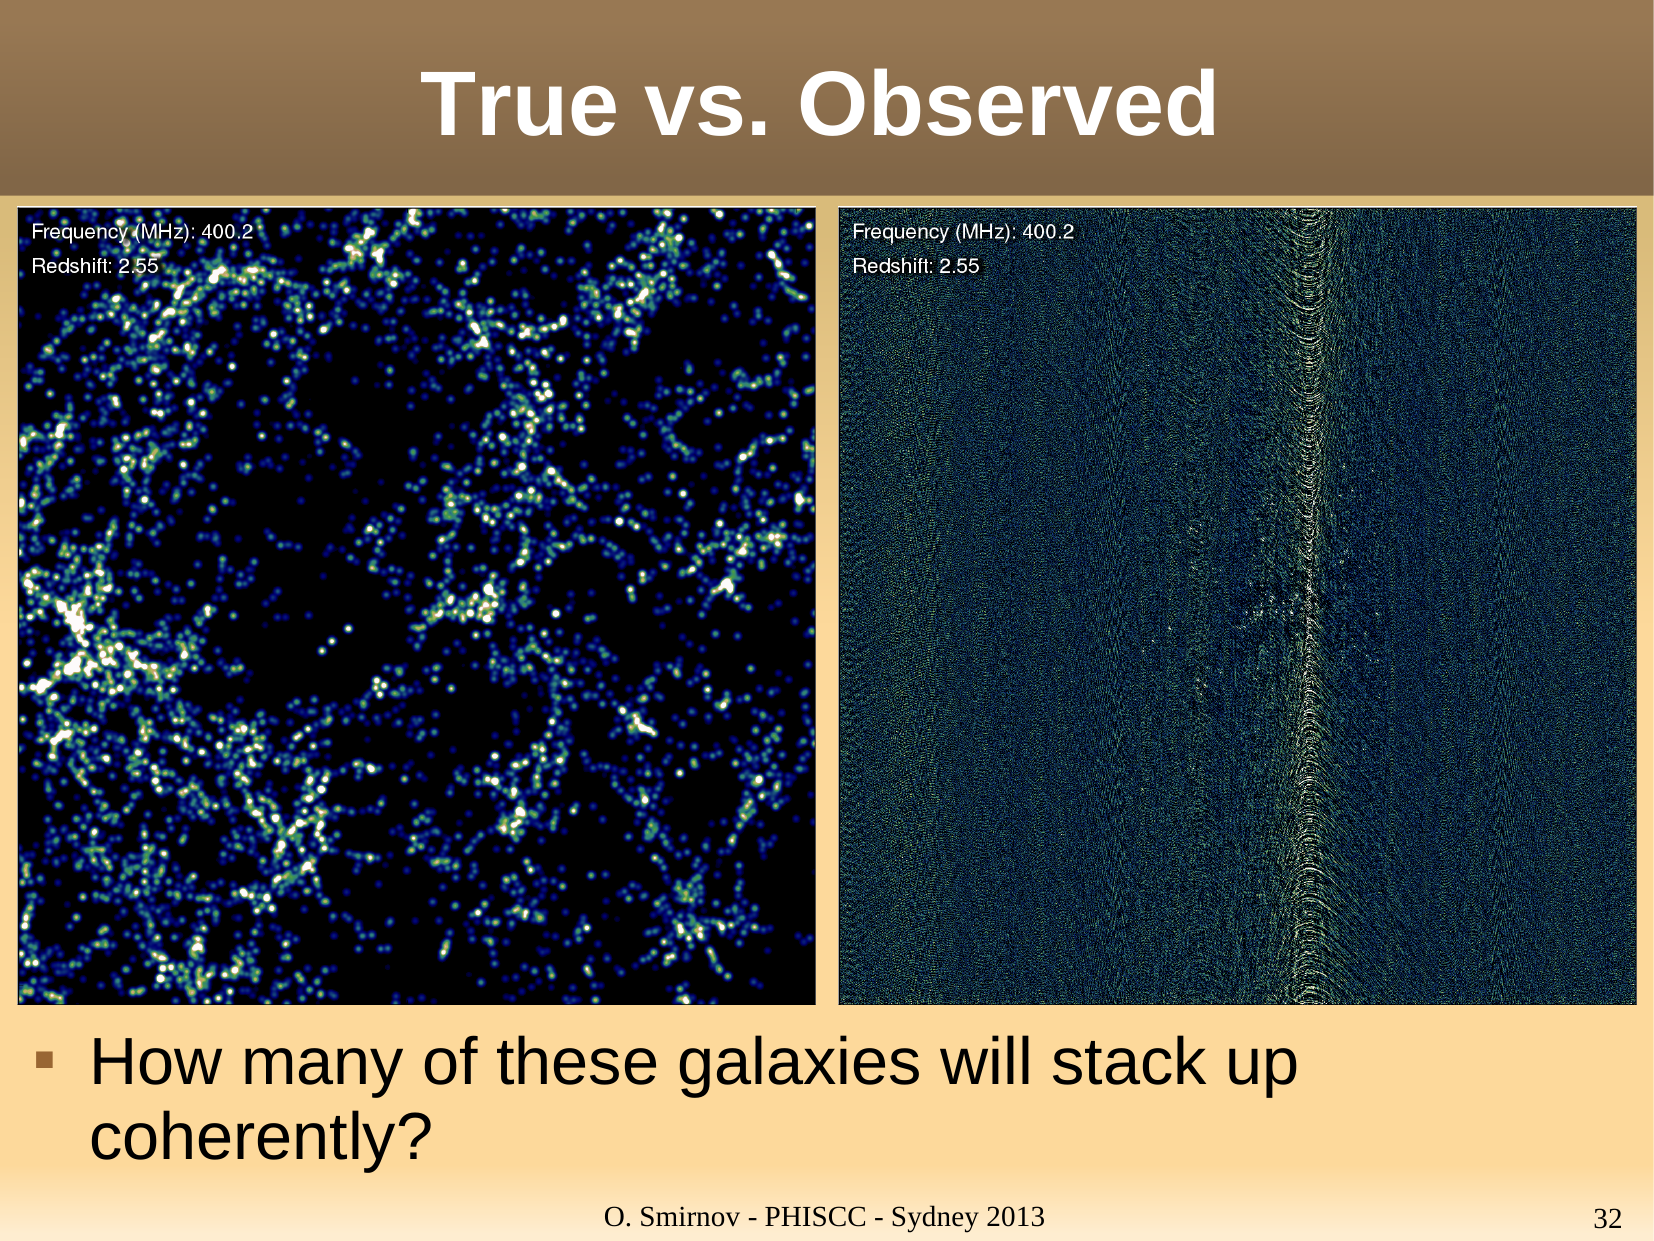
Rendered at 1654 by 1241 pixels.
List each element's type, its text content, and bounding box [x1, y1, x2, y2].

picture [0, 0, 1654, 1241]
list How many of these galaxies will stack up coherently? [18, 1024, 1642, 1178]
title True vs. Observed [76, 0, 1565, 208]
